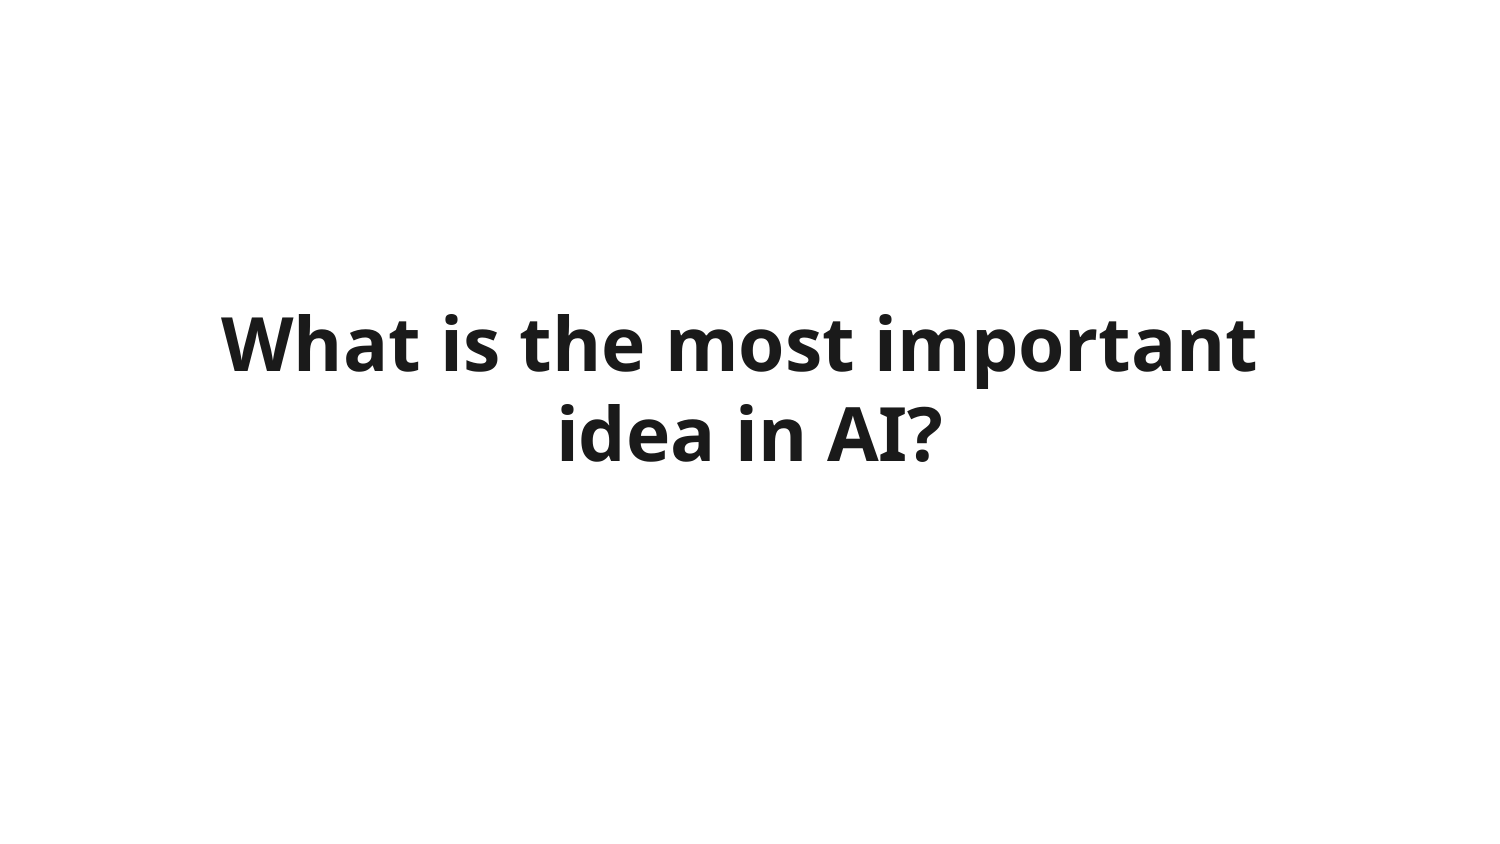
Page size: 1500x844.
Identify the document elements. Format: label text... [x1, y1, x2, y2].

title What is the most important idea in AI? [0, 141, 1500, 632]
